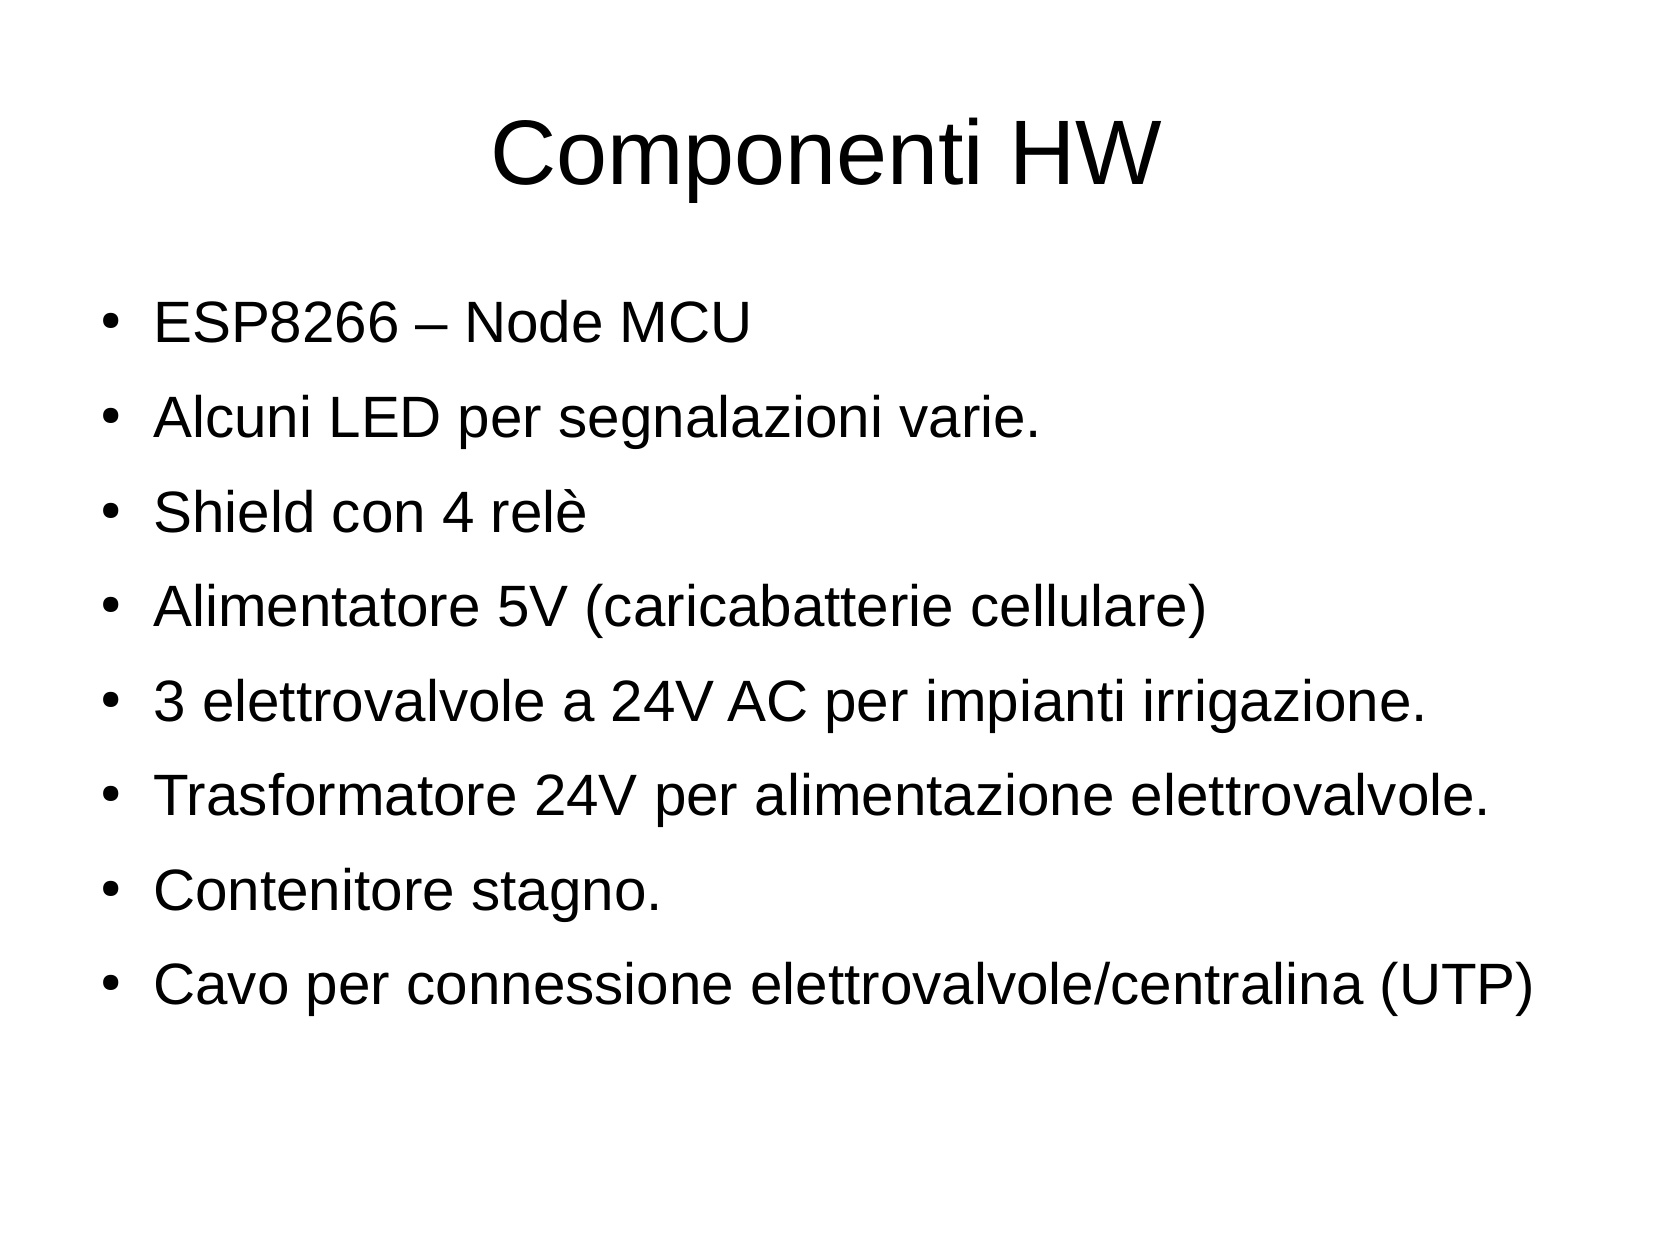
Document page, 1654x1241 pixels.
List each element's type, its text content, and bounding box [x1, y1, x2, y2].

title Componenti HW [82, 49, 1571, 257]
list ESP8266 – Node MCU Alcuni LED per segnalazioni varie. Shield con 4 relè Alimentatore 5V (caricabatterie cellulare) 3 elettrovalvole a 24V AC per impianti irrigazione. Trasformatore 24V per alimentazione elettrovalvole. Contenitore stagno. Cavo per connessione elettrovalvole/centralina (UTP) [82, 290, 1571, 1109]
